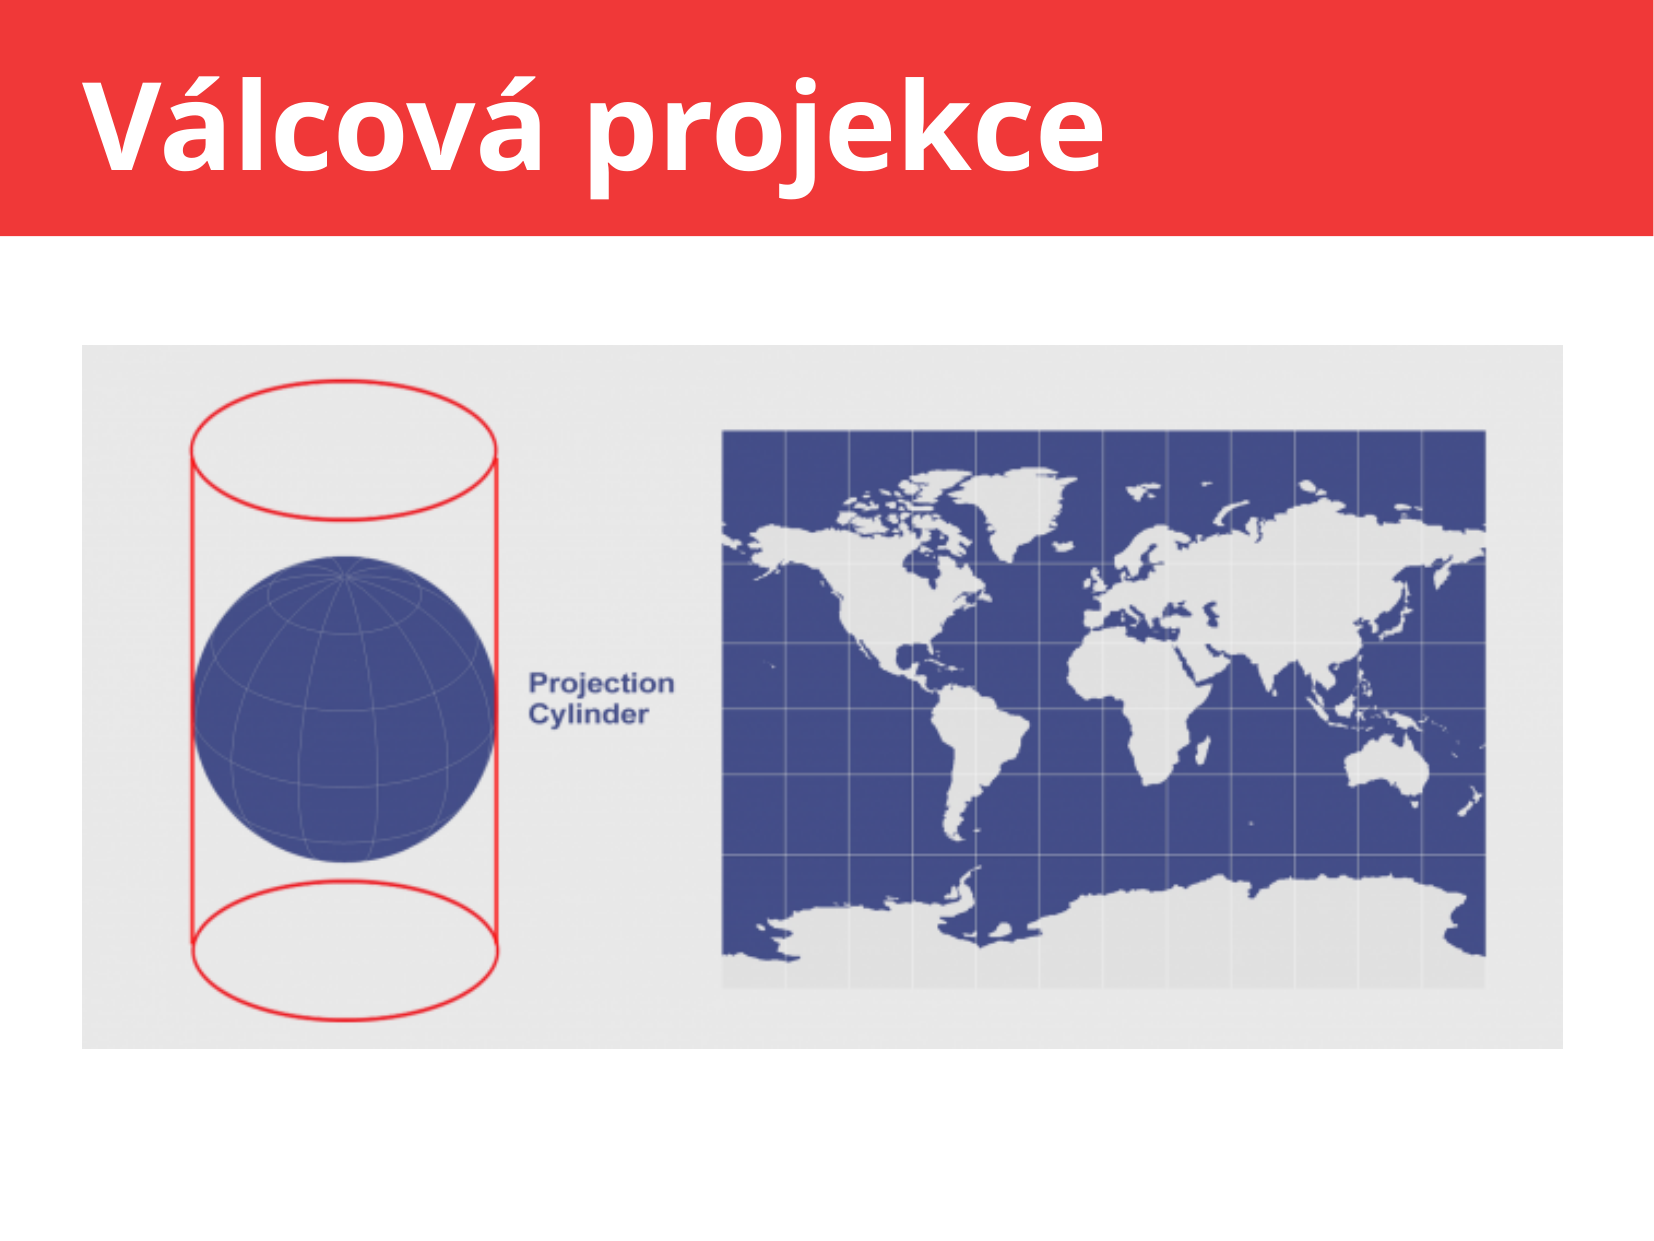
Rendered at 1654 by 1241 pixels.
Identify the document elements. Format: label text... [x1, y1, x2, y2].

title Válcová projekce [82, 19, 1571, 227]
picture [82, 345, 1563, 1049]
